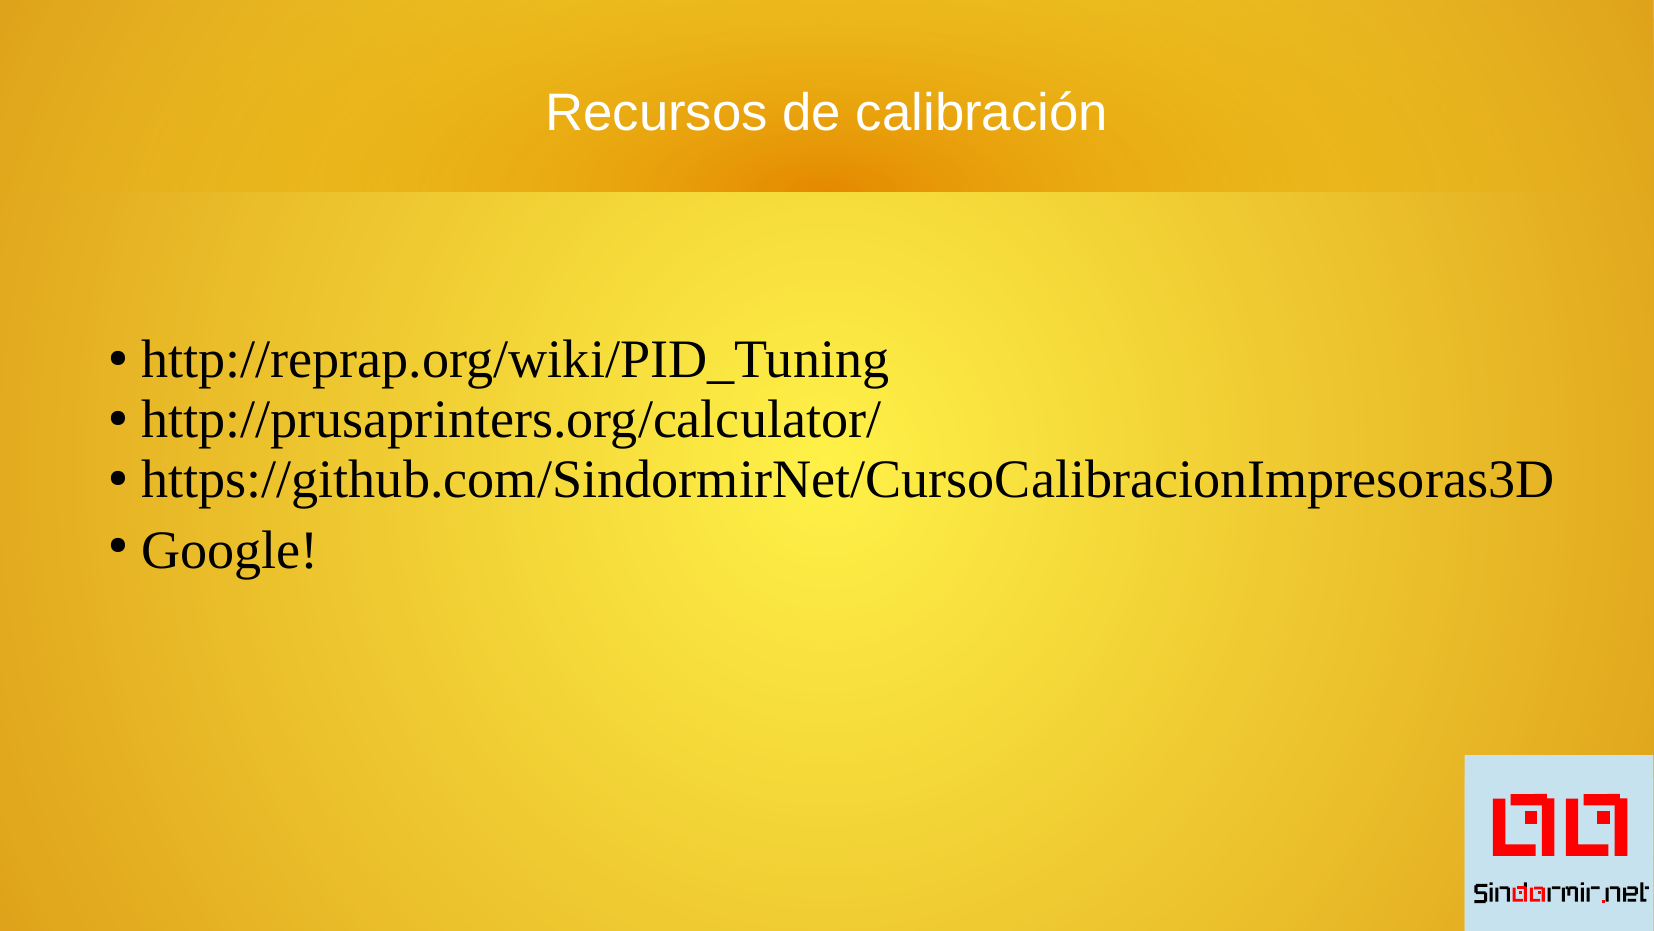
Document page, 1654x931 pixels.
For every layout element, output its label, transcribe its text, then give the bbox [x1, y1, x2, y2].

picture [1464, 755, 1654, 931]
subtitle http://reprap.org/wiki/PID_Tuning http://prusaprinters.org/calculator/ https://github.com/SindormirNet/CursoCalibracionImpresoras3D Google! [70, 224, 1571, 764]
title Recursos de calibración [82, 35, 1571, 189]
